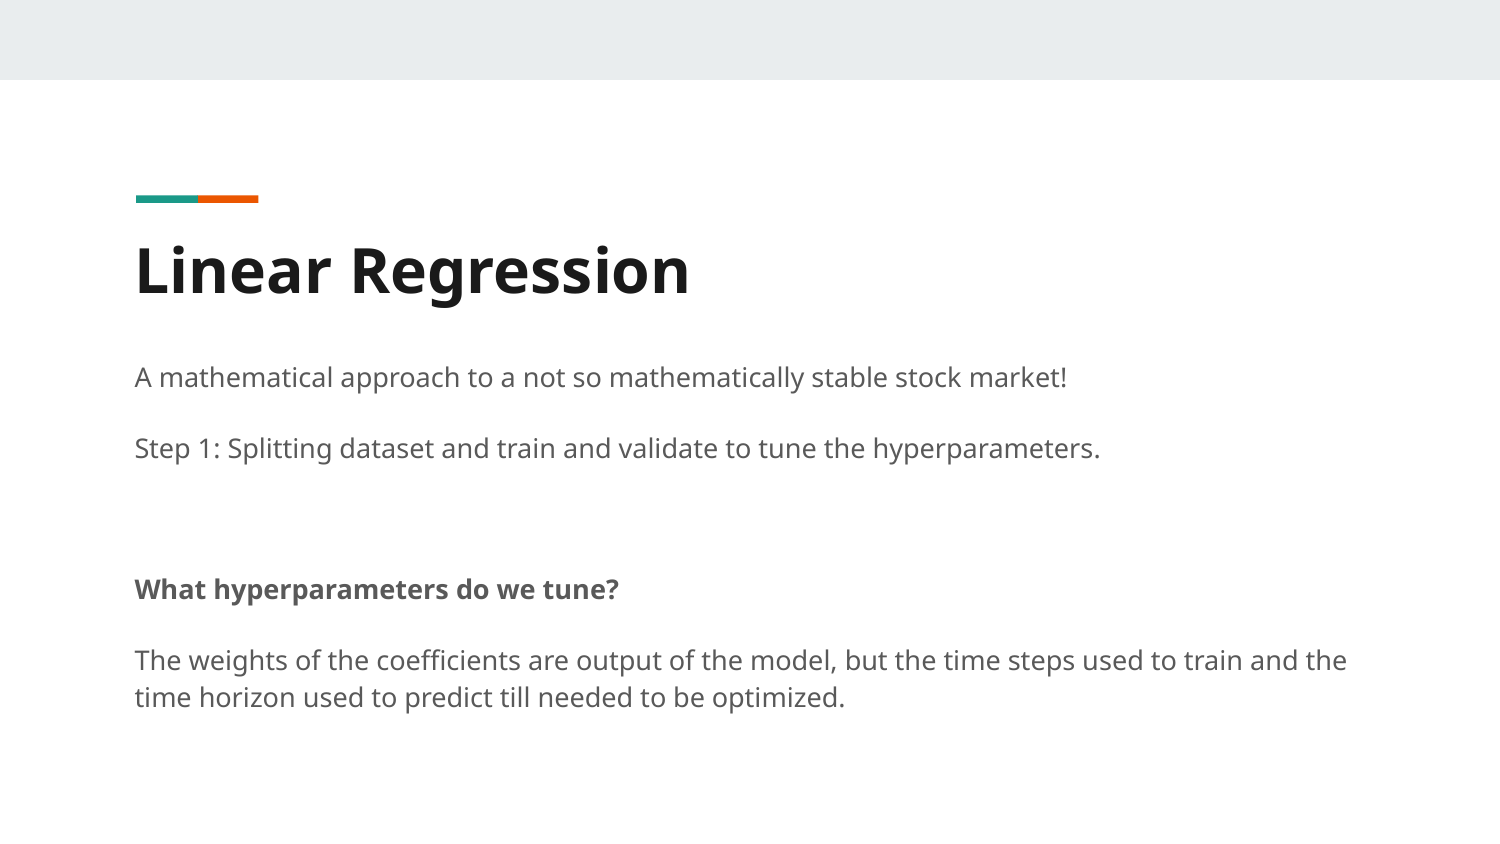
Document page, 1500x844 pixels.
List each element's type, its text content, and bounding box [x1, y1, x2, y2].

list A mathematical approach to a not so mathematically stable stock market! Step 1: Splitting dataset and train and validate to tune the hyperparameters. What hyperparameters do we tune? The weights of the coefficients are output of the model, but the time steps used to train and the time horizon used to predict till needed to be optimized. [119, 341, 1381, 712]
title Linear Regression [119, 216, 1381, 305]
